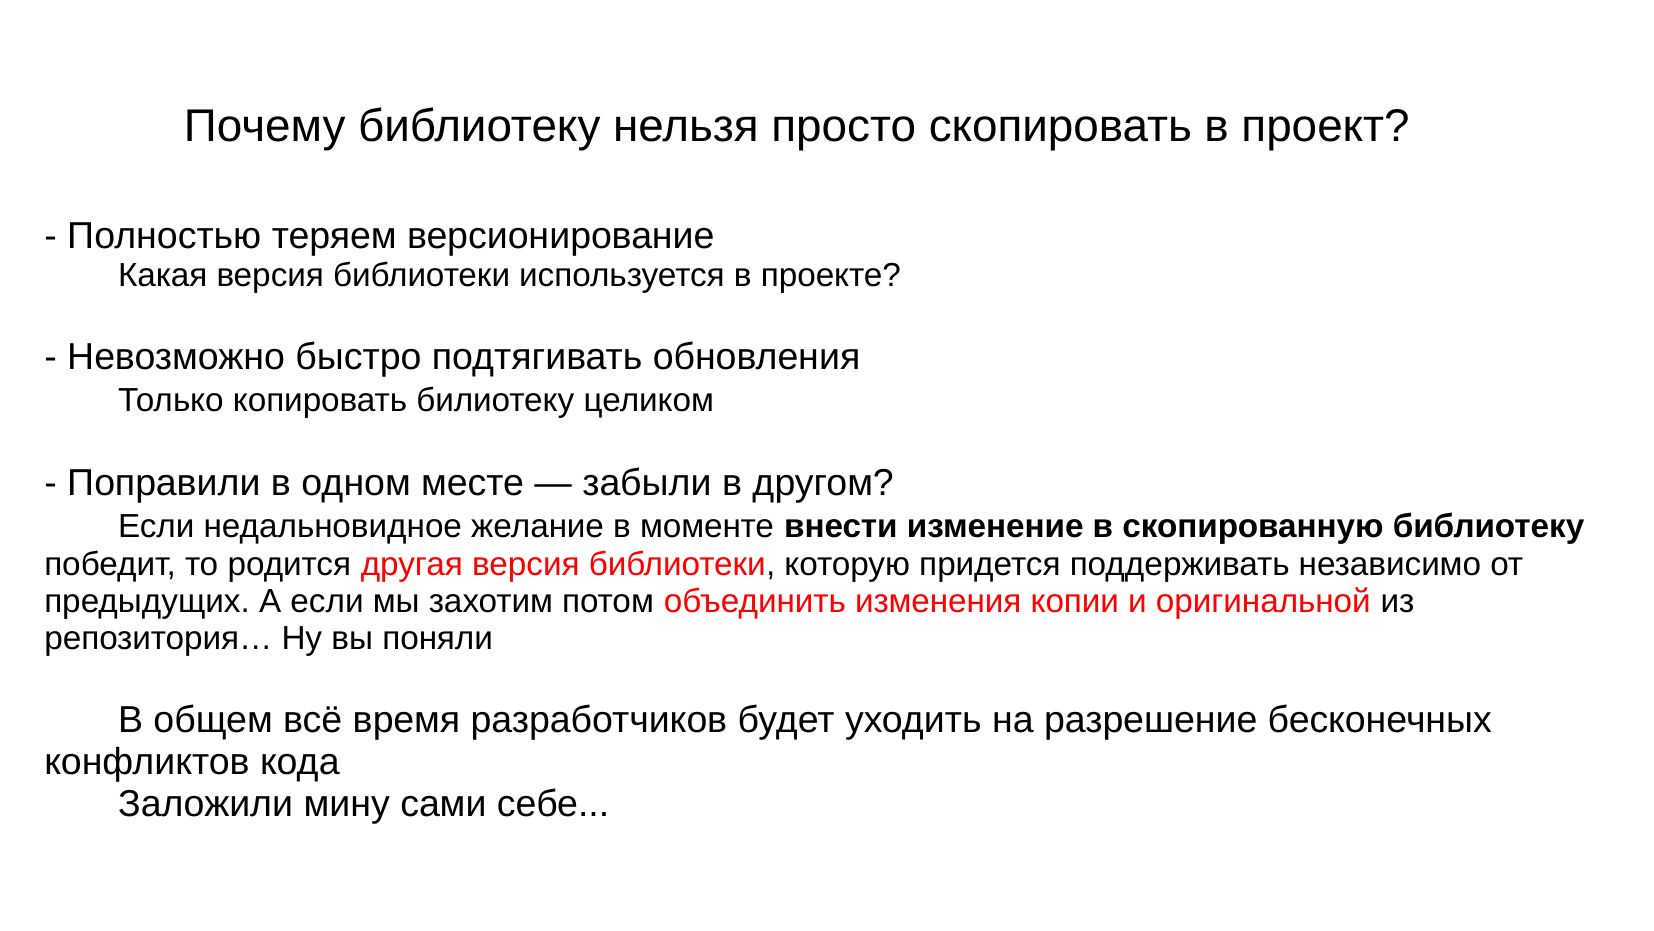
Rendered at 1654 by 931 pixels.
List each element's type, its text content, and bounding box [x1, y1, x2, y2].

title Почему библиотеку нельзя просто скопировать в проект? [177, 74, 1418, 178]
text_box - Полностью теряем версионирование Какая версия библиотеки используется в проекте? - Невозможно быстро подтягивать обновления Только копировать билиотеку целиком - Поправили в одном месте — забыли в другом? Если недальновидное желание в моменте внести изменение в скопированную библиотеку победит, то родится другая версия библиотеки, которую придется поддерживать независимо от предыдущих. А если мы захотим потом объединить изменения копии и оригинальной из репозитория… Ну вы поняли В общем всё время разработчиков будет уходить на разрешение бесконечных конфликтов кода Заложили мину сами себе... [29, 206, 1654, 832]
